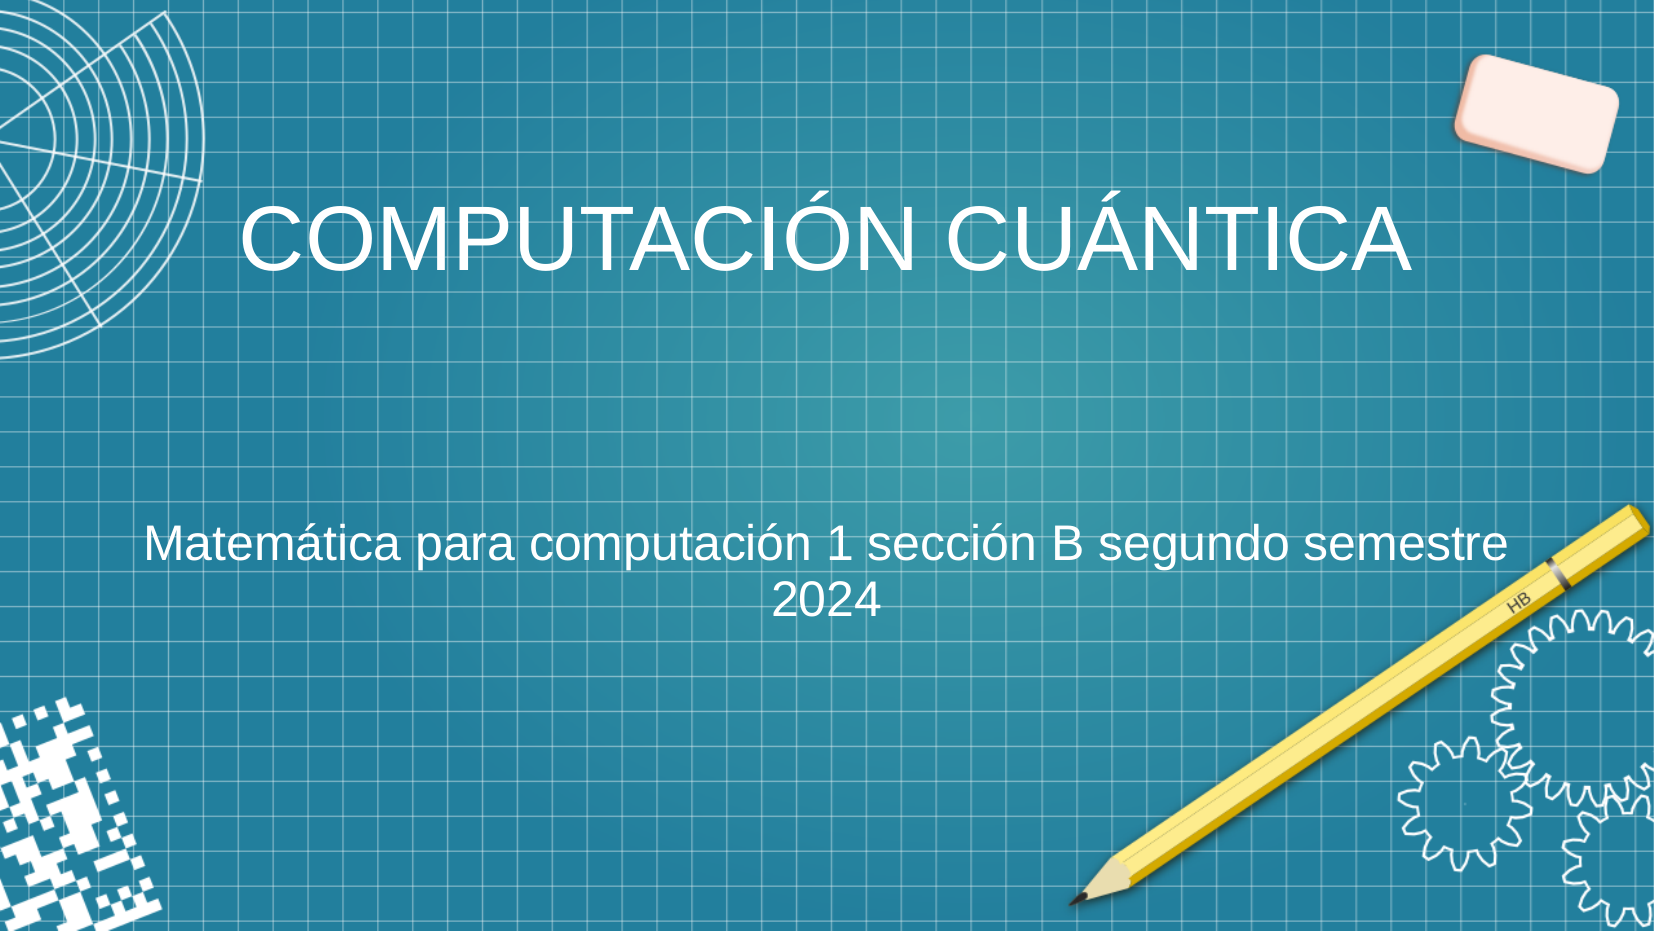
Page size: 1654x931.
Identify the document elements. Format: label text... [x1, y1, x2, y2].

subtitle Matemática para computación 1 sección B segundo semestre 2024 [82, 345, 1571, 798]
title COMPUTACIÓN CUÁNTICA [82, 132, 1571, 345]
picture [0, 0, 1654, 931]
